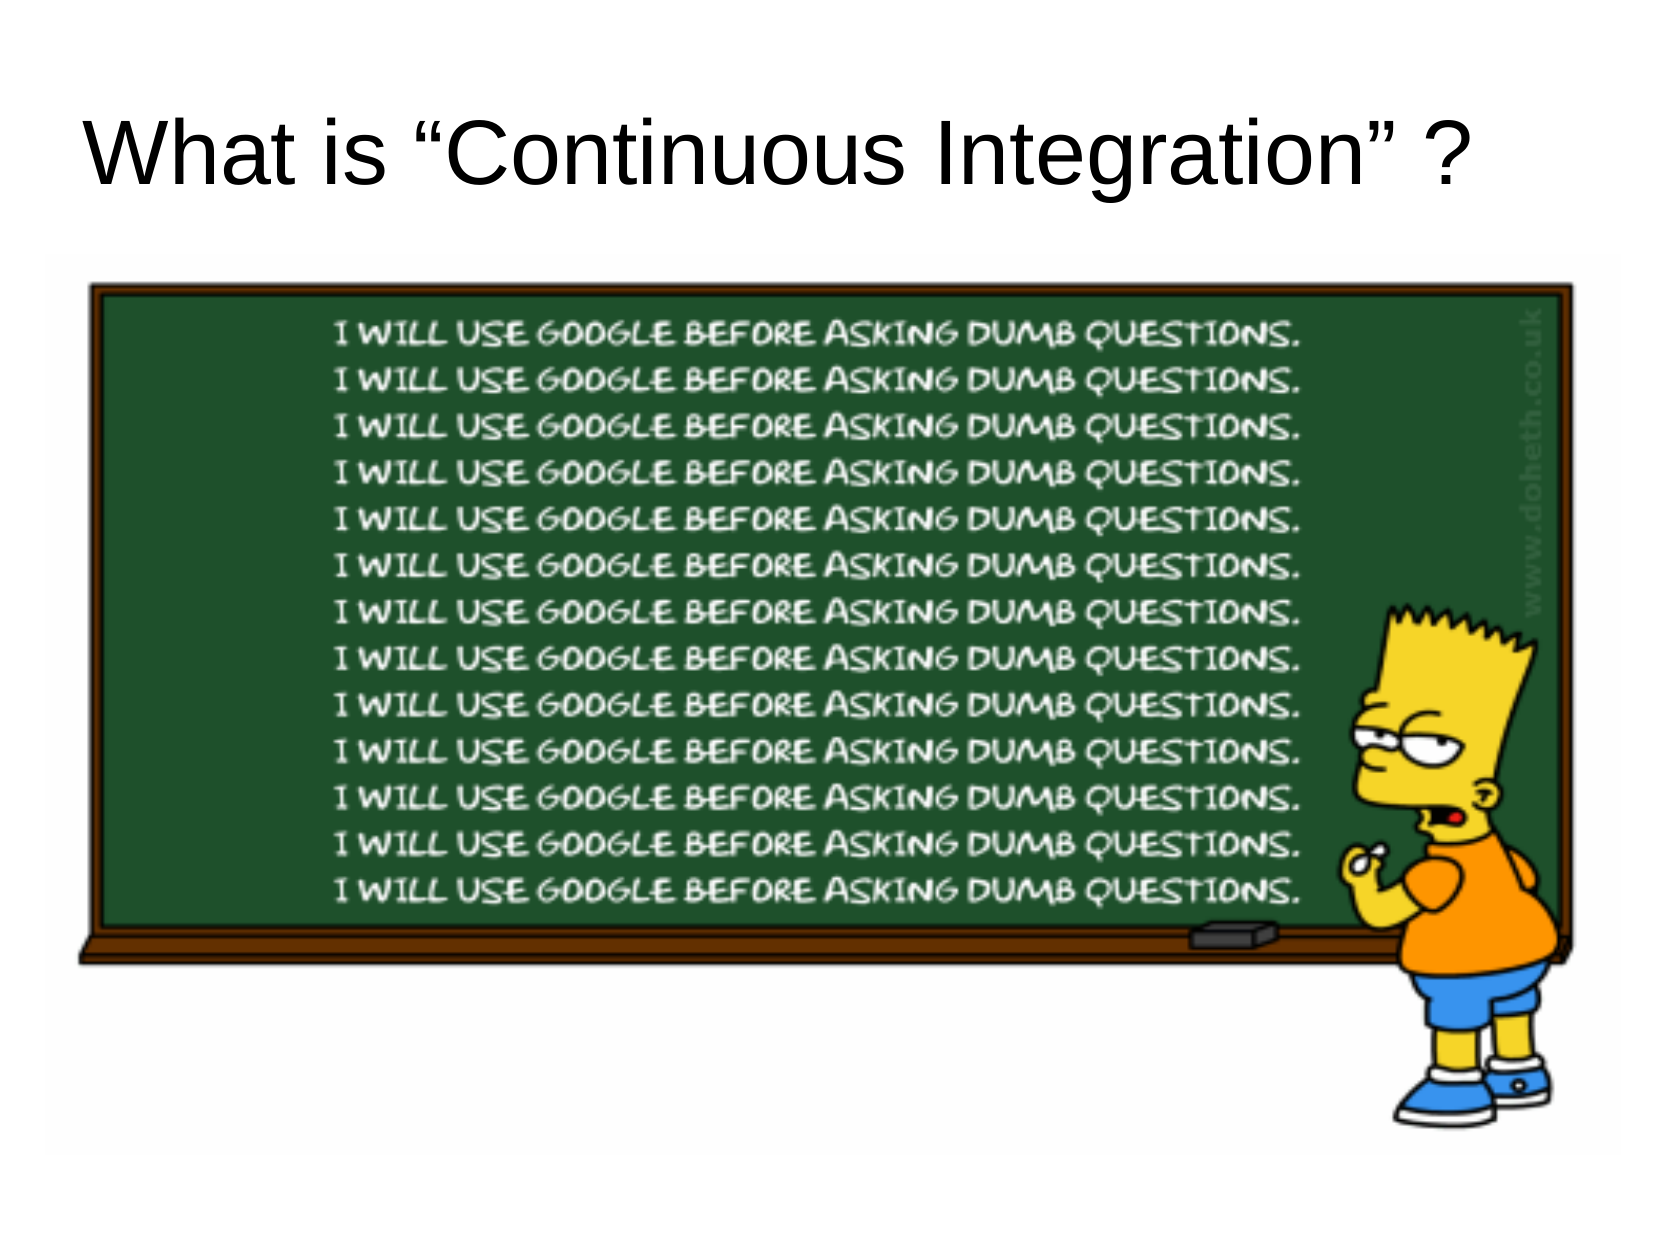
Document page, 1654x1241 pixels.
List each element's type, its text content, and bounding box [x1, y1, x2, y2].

title What is “Continuous Integration” ? [82, 49, 1571, 254]
picture [45, 254, 1621, 1156]
